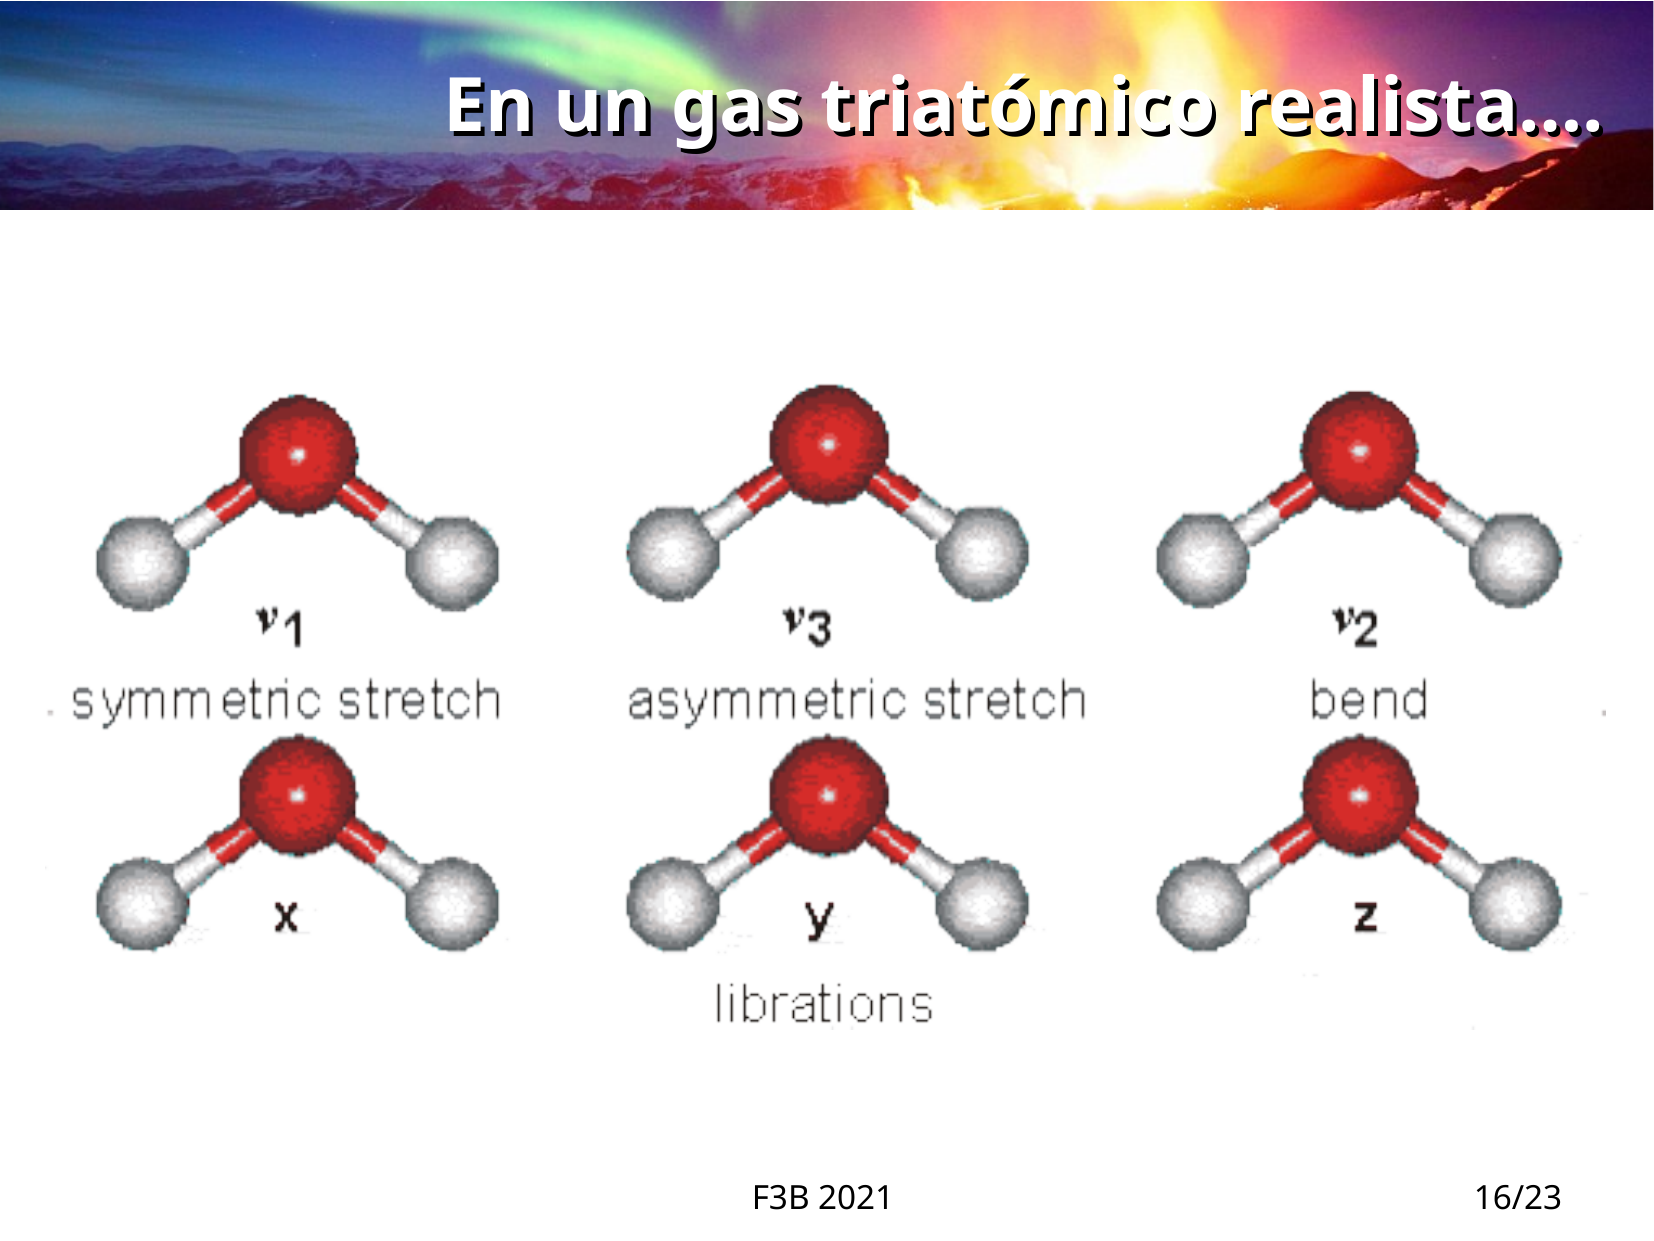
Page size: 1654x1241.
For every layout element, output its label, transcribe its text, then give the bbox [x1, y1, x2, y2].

title En un gas triatómico realista…. [45, 15, 1606, 191]
picture [45, 379, 1606, 1030]
picture [0, 1, 1654, 210]
